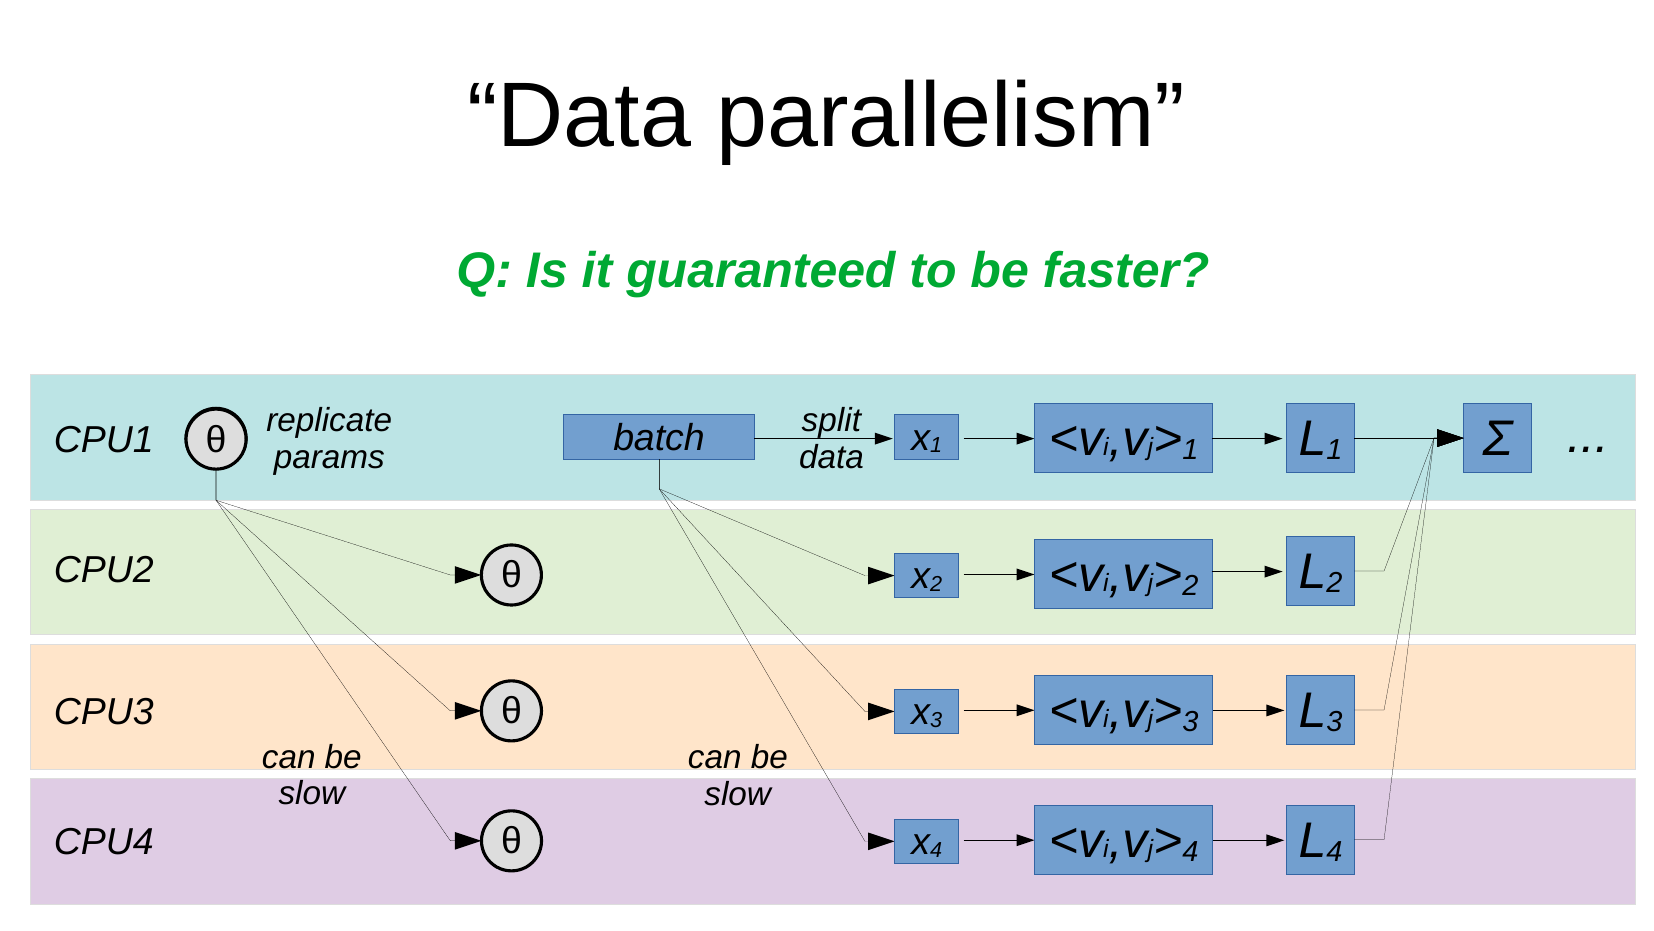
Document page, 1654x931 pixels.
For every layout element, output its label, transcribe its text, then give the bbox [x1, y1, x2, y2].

text_box ... [1552, 399, 1646, 471]
text_box x4 [894, 819, 959, 864]
text_box L2 [1286, 536, 1355, 606]
text_box split data [739, 394, 924, 483]
text_box [751, 644, 1408, 770]
text_box CPU4 [39, 813, 190, 871]
text_box [1411, 450, 1431, 501]
text_box L1 [1286, 403, 1355, 473]
text_box <vi,vj>4 [1034, 805, 1213, 875]
text_box [30, 778, 1636, 905]
text_box θ [481, 544, 542, 606]
text_box CPU1 [39, 411, 190, 469]
text_box [224, 509, 366, 635]
text_box L3 [1286, 675, 1355, 745]
text_box θ [481, 680, 542, 741]
text_box [672, 509, 793, 635]
text_box CPU3 [39, 683, 190, 741]
text_box [1393, 644, 1636, 770]
text_box L4 [1286, 805, 1355, 875]
text_box x3 [894, 689, 959, 734]
text_box [318, 644, 799, 770]
text_box [30, 509, 309, 635]
text_box [229, 509, 743, 635]
text_box <vi,vj>1 [1034, 403, 1213, 473]
text_box [30, 644, 374, 770]
text_box θ [186, 409, 237, 470]
text_box CPU2 [39, 541, 190, 599]
text_box [1410, 509, 1636, 635]
text_box can be slow [219, 730, 404, 820]
text_box Σ [1463, 403, 1532, 473]
text_box [663, 491, 685, 501]
text_box <vi,vj>3 [1034, 675, 1213, 745]
text_box x2 [894, 553, 959, 598]
text_box batch [563, 414, 739, 460]
text_box [1399, 509, 1425, 635]
text_box Q: Is it guaranteed to be faster? [311, 234, 1510, 362]
text_box <vi,vj>2 [1034, 539, 1213, 609]
text_box [679, 509, 1420, 635]
text_box x1 [894, 414, 959, 460]
title “Data parallelism” [82, 37, 1571, 193]
text_box θ [481, 810, 542, 871]
text_box [1423, 472, 1429, 501]
text_box can be slow [645, 731, 830, 821]
text_box [30, 374, 1636, 501]
text_box replicate params [237, 394, 422, 483]
